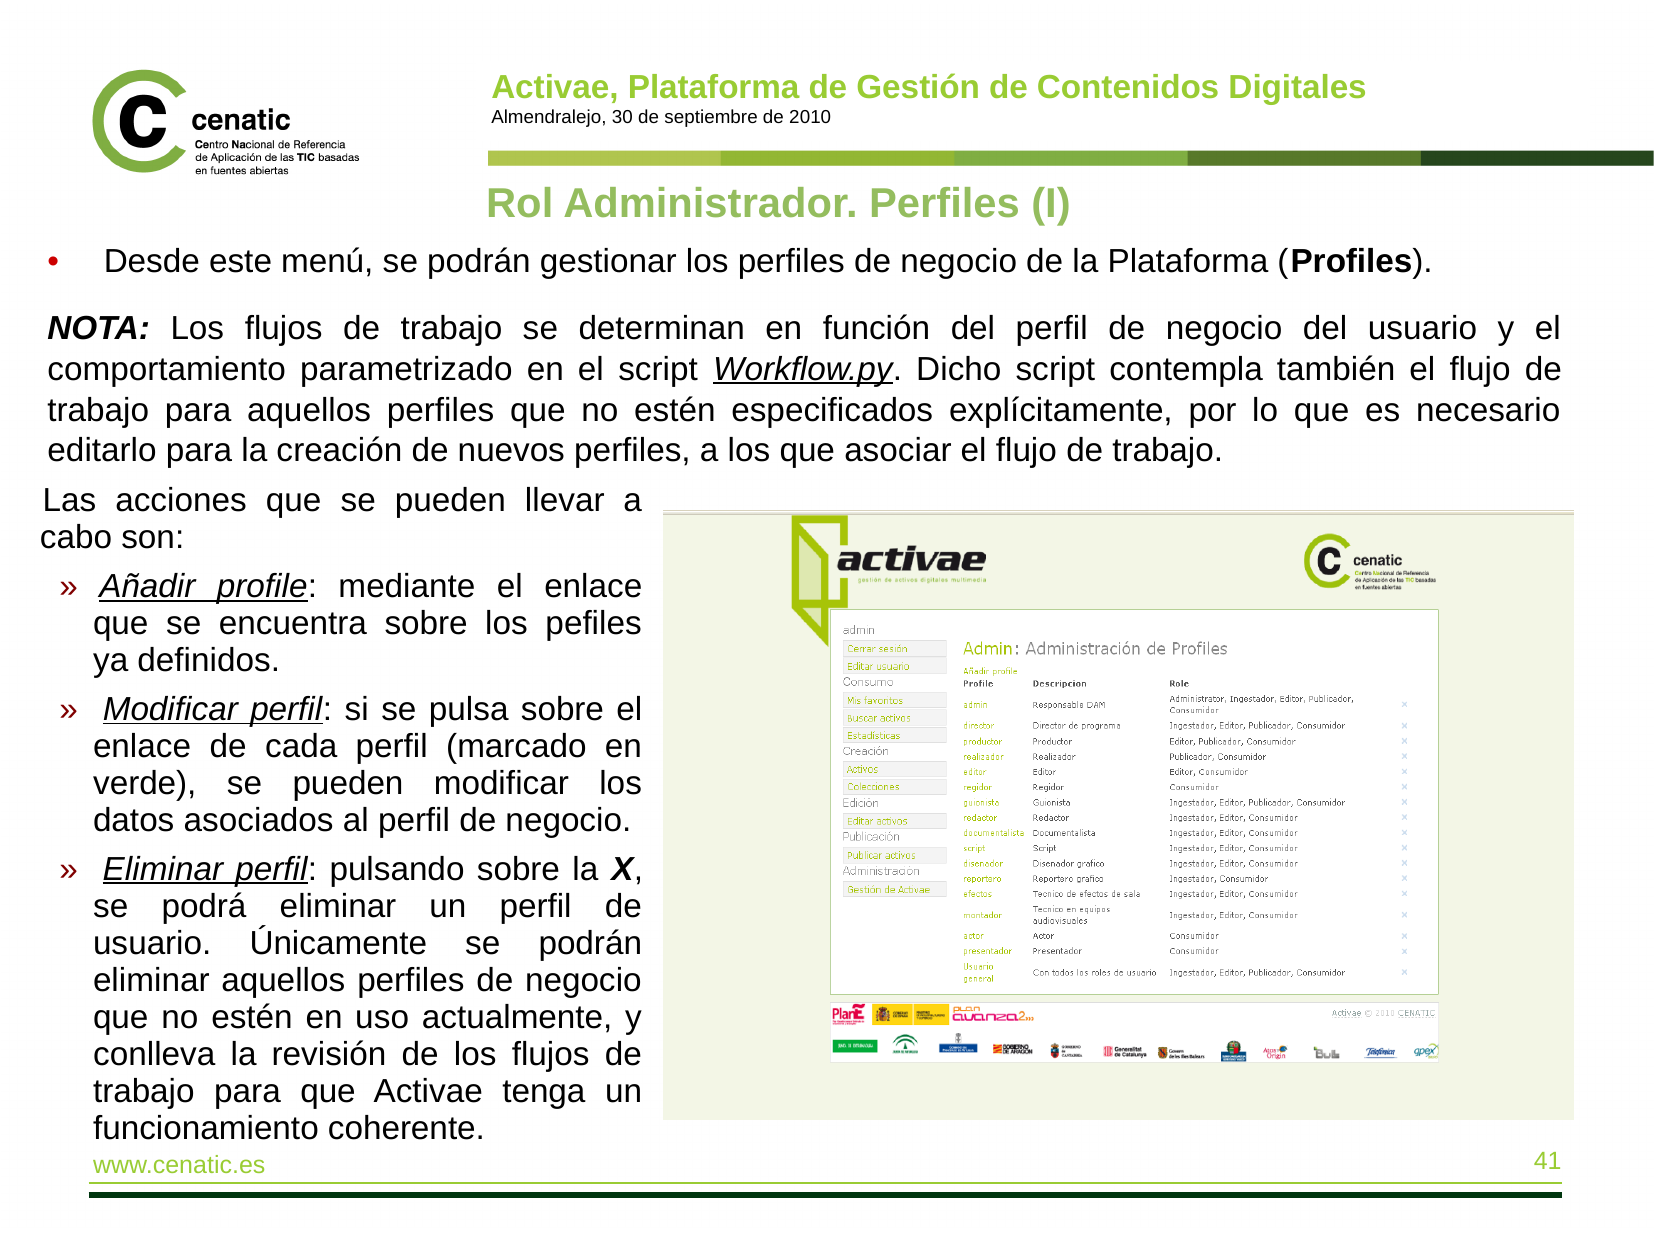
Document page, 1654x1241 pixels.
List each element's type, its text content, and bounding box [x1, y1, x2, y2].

title Rol Administrador. Perfiles (I) [486, 177, 1571, 228]
picture [1, 4, 1654, 1228]
text_box Las acciones que se pueden llevar a cabo son: » Añadir profile: mediante el enlace que se encuentra sobre los pefiles ya definidos. » Modificar perfil: si se pulsa sobre el enlace de cada perfil (marcado en verde), se pueden modificar los datos asociados al perfil de negocio. » Eliminar perfil: pulsando sobre la X, se podrá eliminar un perfil de usuario. Únicamente se podrán eliminar aquellos perfiles de negocio que no estén en uso actualmente, y conlleva la revisión de los flujos de trabajo para que Activae tenga un funcionamiento coherente. [20, 474, 658, 1155]
text_box Desde este menú, se podrán gestionar los perfiles de negocio de la Plataforma (Profiles). NOTA: Los flujos de trabajo se determinan en función del perfil de negocio del usuario y el comportamiento parametrizado en el script Workflow.py. Dicho script contempla también el flujo de trabajo para aquellos perfiles que no estén especificados explícitamente, por lo que es necesario editarlo para la creación de nuevos perfiles, a los que asociar el flujo de trabajo. [32, 231, 1578, 528]
